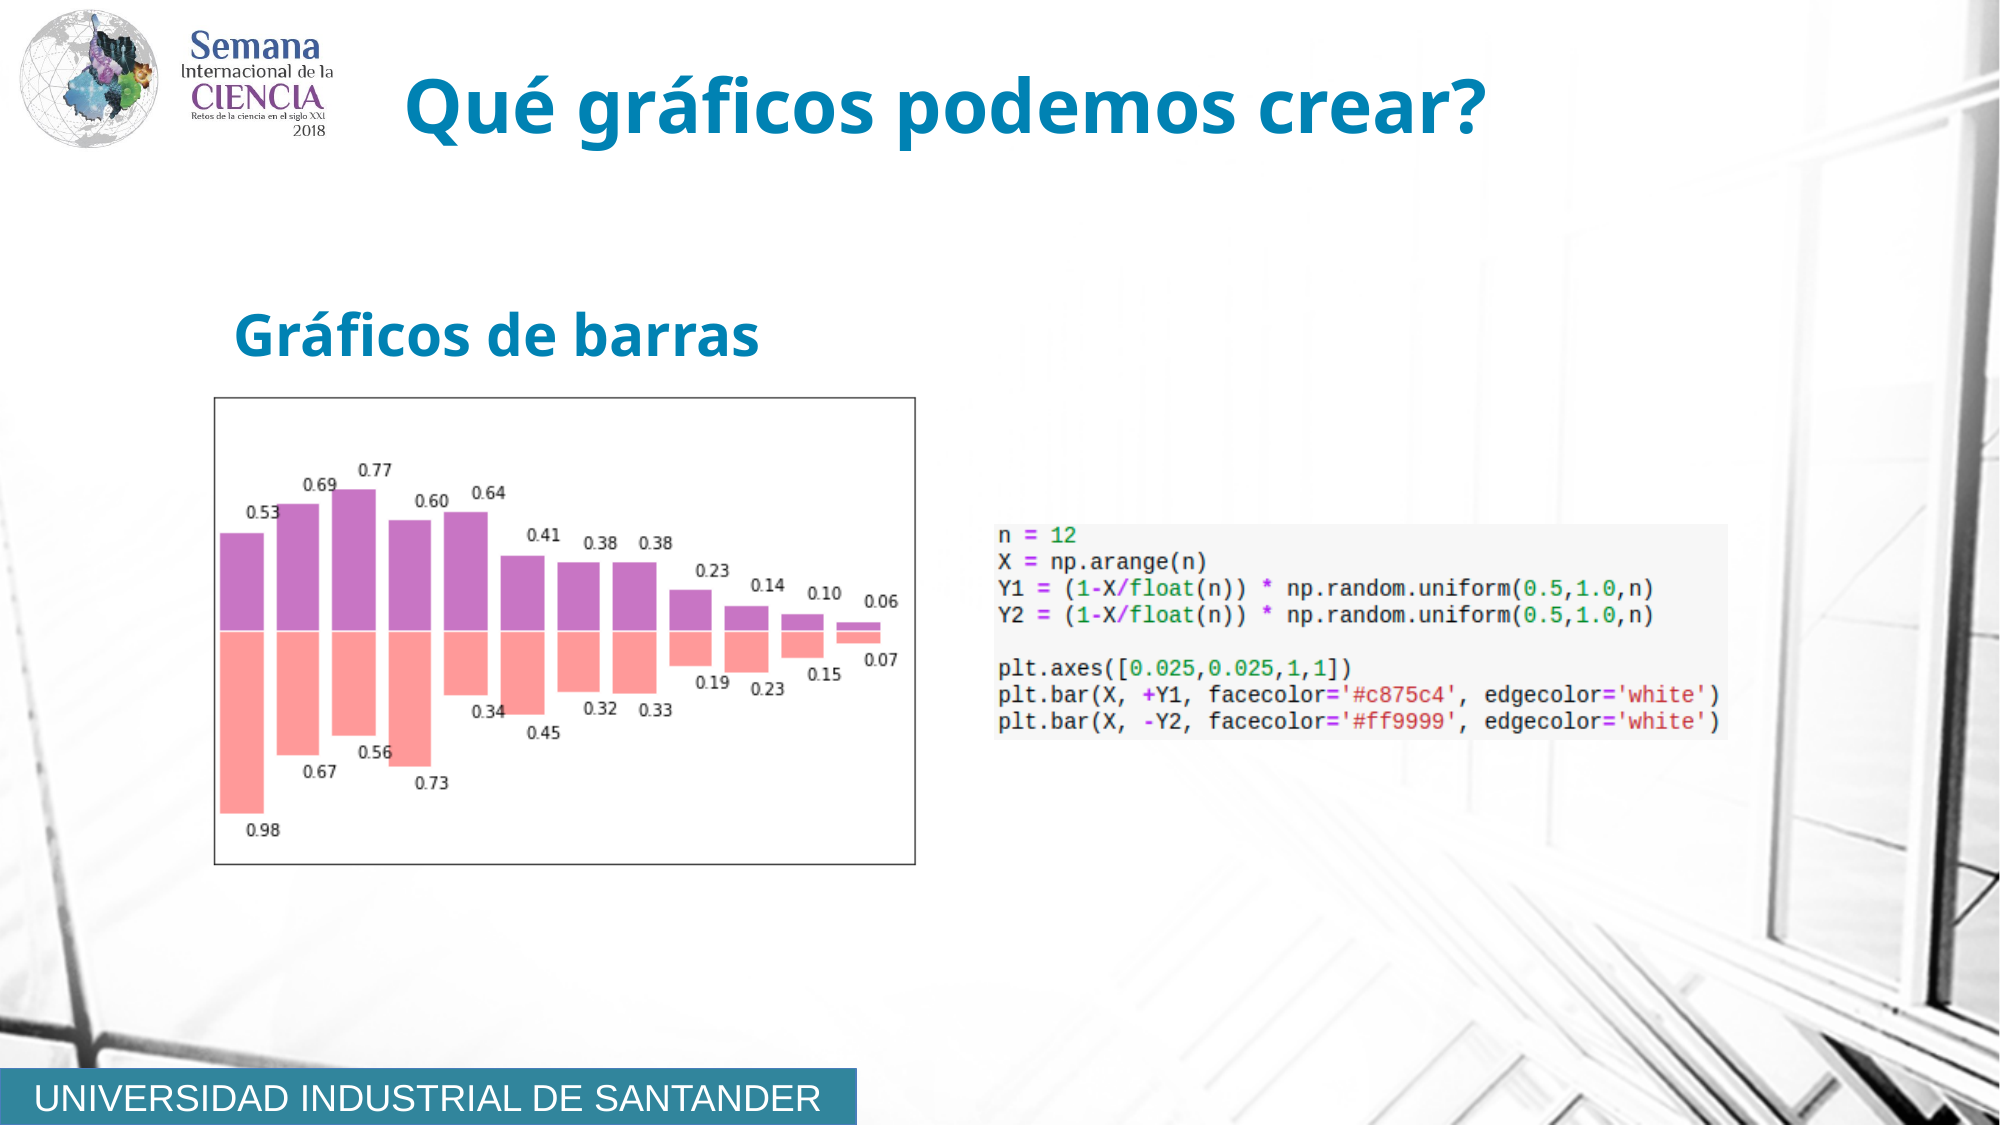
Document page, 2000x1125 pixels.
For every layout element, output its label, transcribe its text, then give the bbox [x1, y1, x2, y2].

text_box UNIVERSIDAD INDUSTRIAL DE SANTANDER [0, 1068, 857, 1125]
picture [0, 0, 2000, 1125]
text_box Gráficos de barras [218, 286, 1483, 390]
text_box Qué gráficos podemos crear? [388, 124, 1814, 299]
